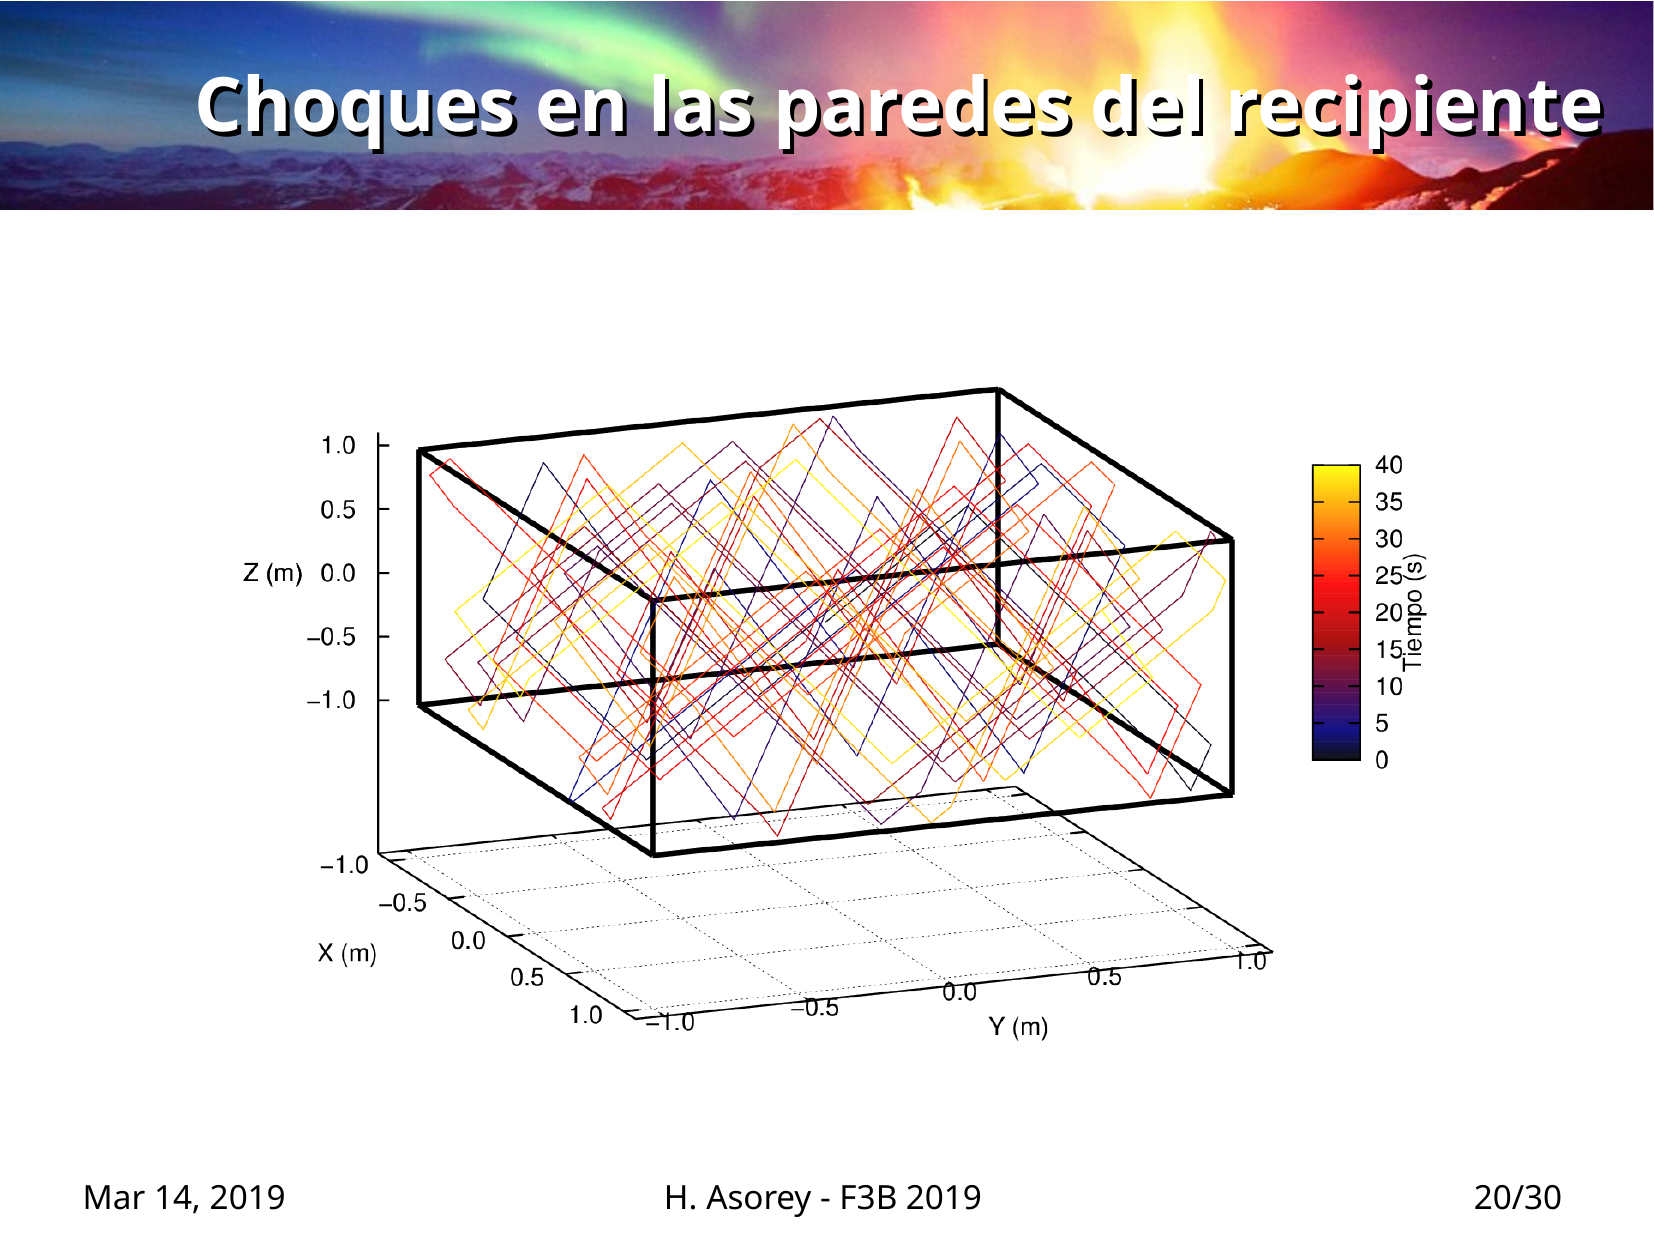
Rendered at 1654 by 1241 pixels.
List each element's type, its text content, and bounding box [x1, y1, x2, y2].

title Choques en las paredes del recipiente [45, 15, 1606, 191]
picture [182, 254, 1468, 1156]
picture [0, 1, 1654, 210]
